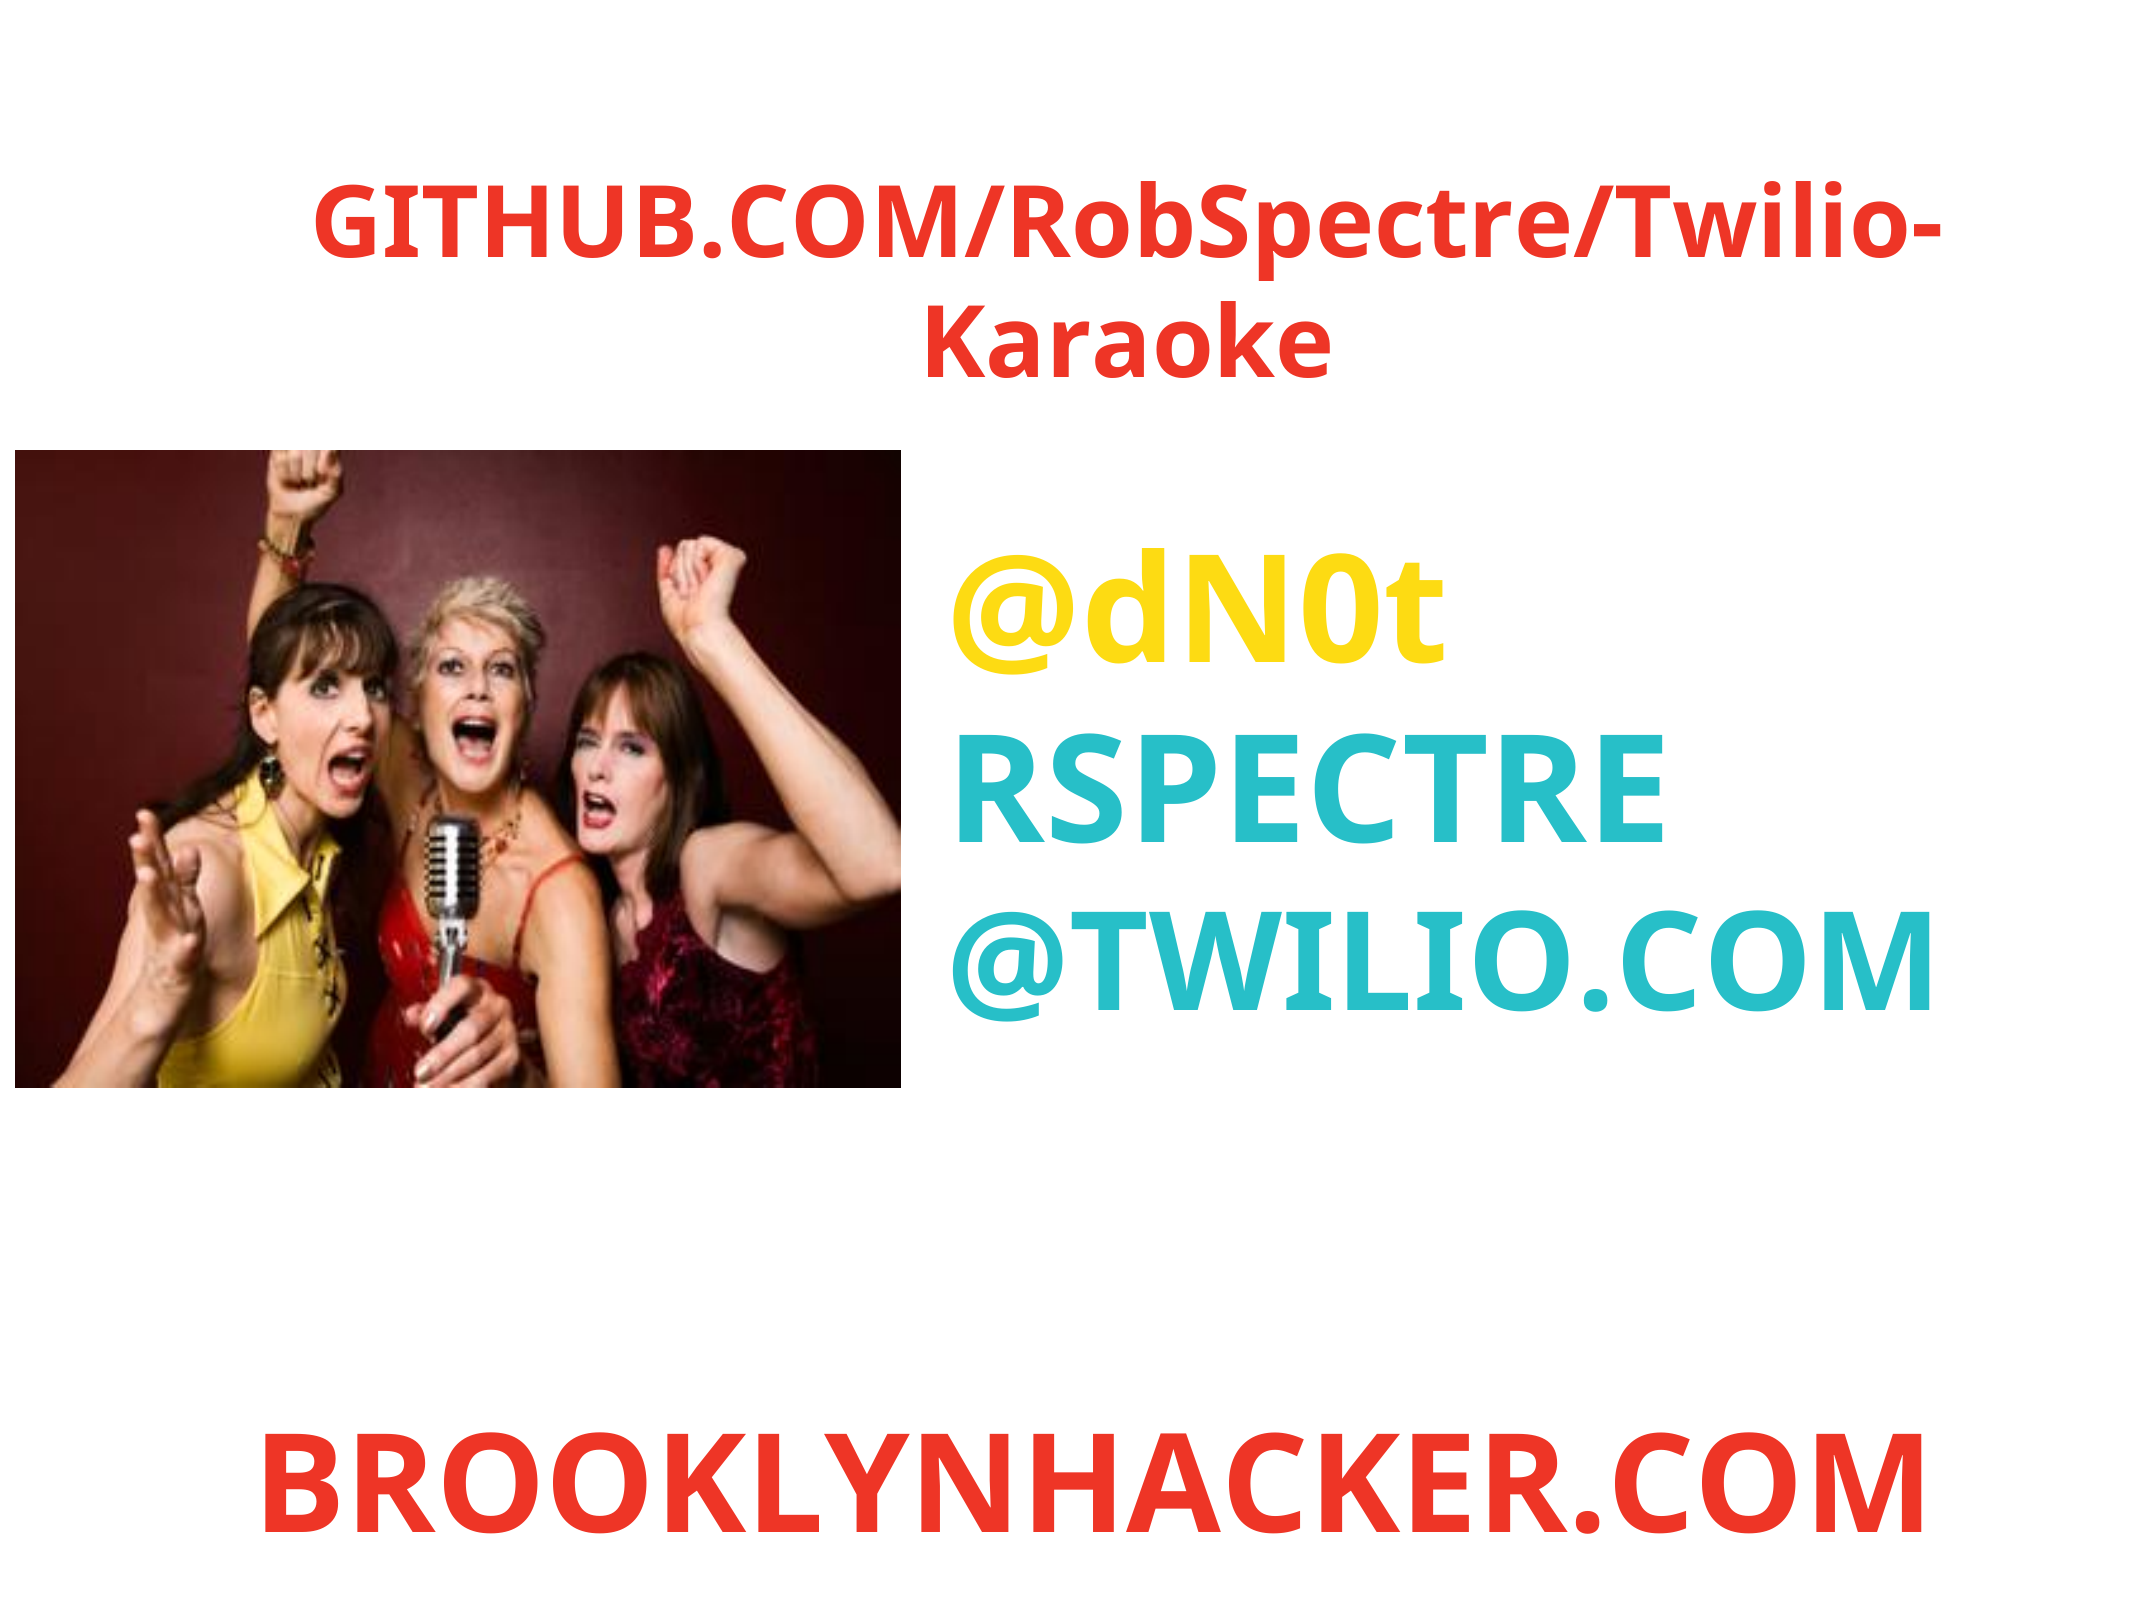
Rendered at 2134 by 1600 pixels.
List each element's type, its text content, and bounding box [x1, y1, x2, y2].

text_box @dN0t RSPECTRE @TWILIO.COM [937, 512, 2134, 1163]
picture [15, 450, 901, 1088]
text_box BROOKLYNHACKER.COM [79, 1387, 2101, 1576]
text_box GITHUB.COM/RobSpectre/Twilio-Karaoke [112, 149, 2134, 338]
